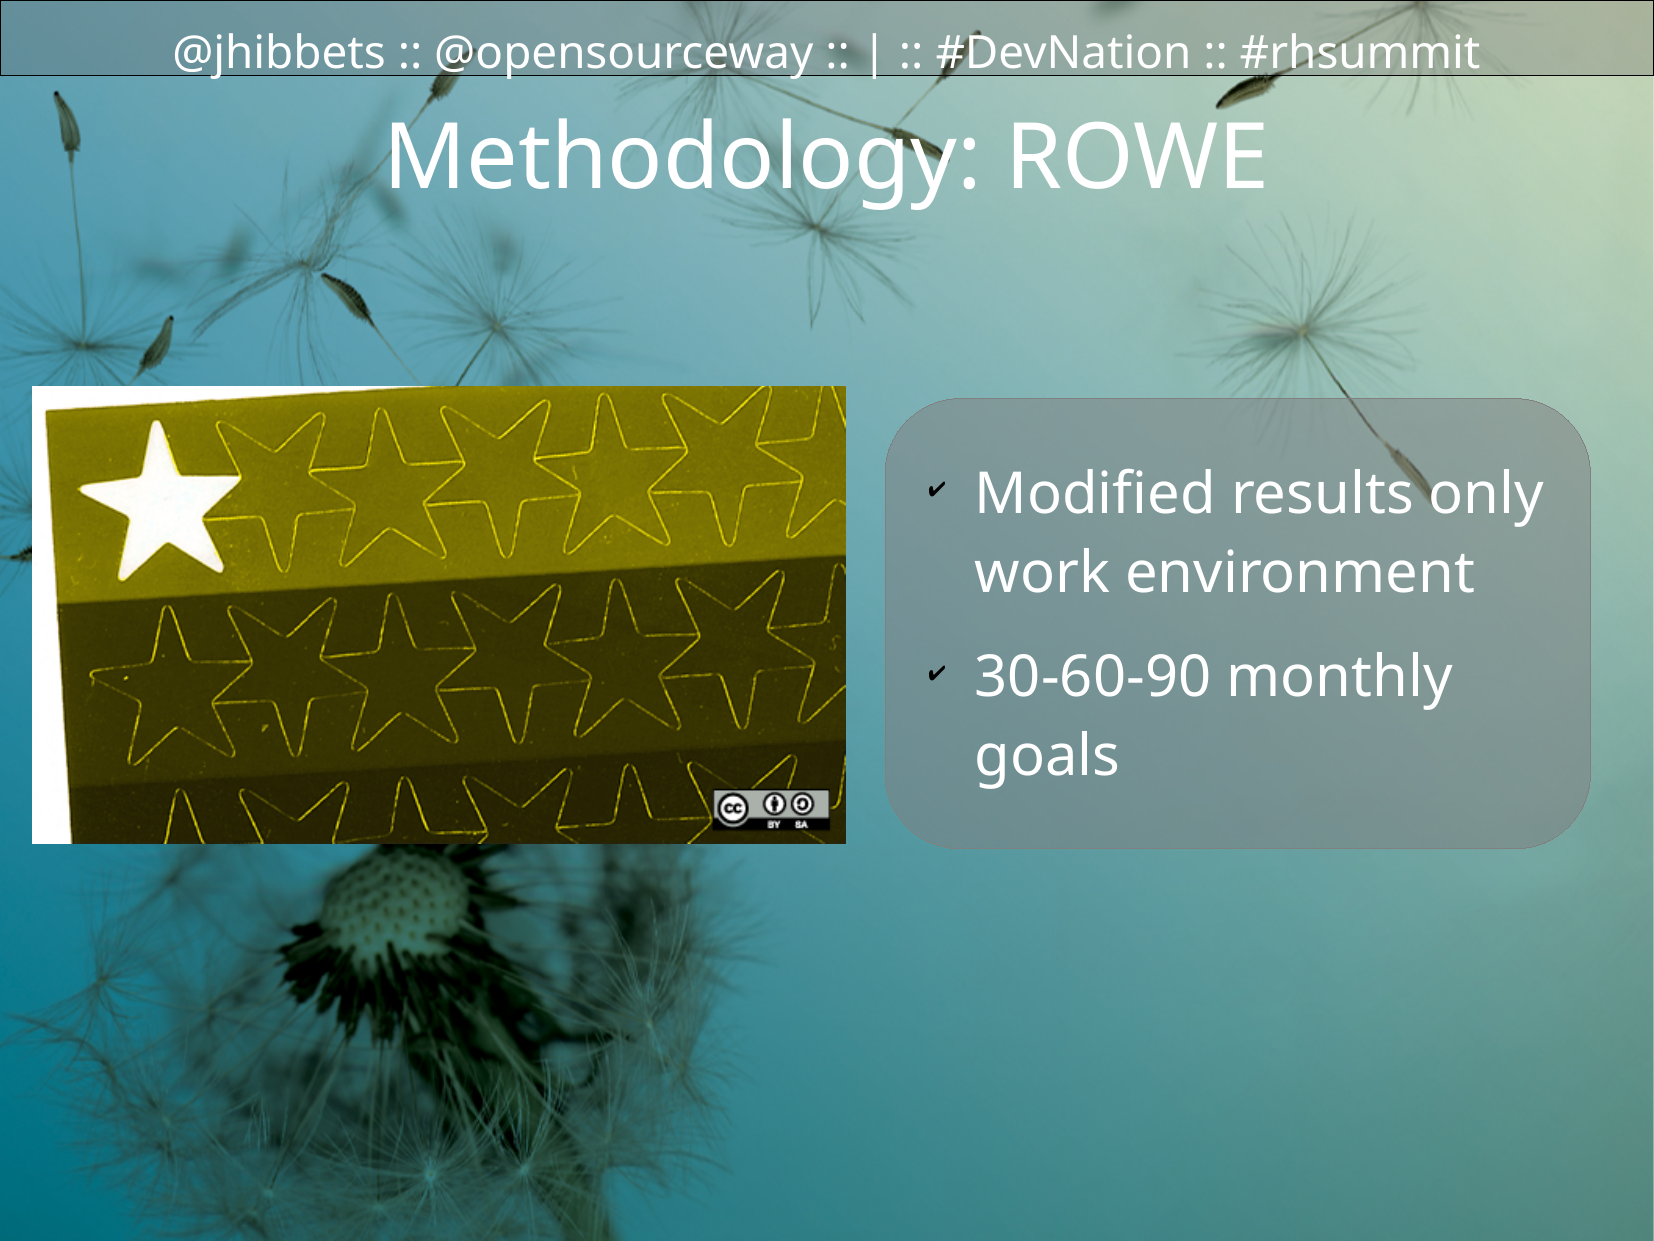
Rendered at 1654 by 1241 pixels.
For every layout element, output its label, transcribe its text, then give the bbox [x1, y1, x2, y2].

text_box [885, 398, 1591, 840]
list Modified results only work environment 30-60-90 monthly goals [913, 451, 1551, 855]
picture [0, 76, 1654, 1241]
title Methodology: ROWE [82, 49, 1571, 257]
